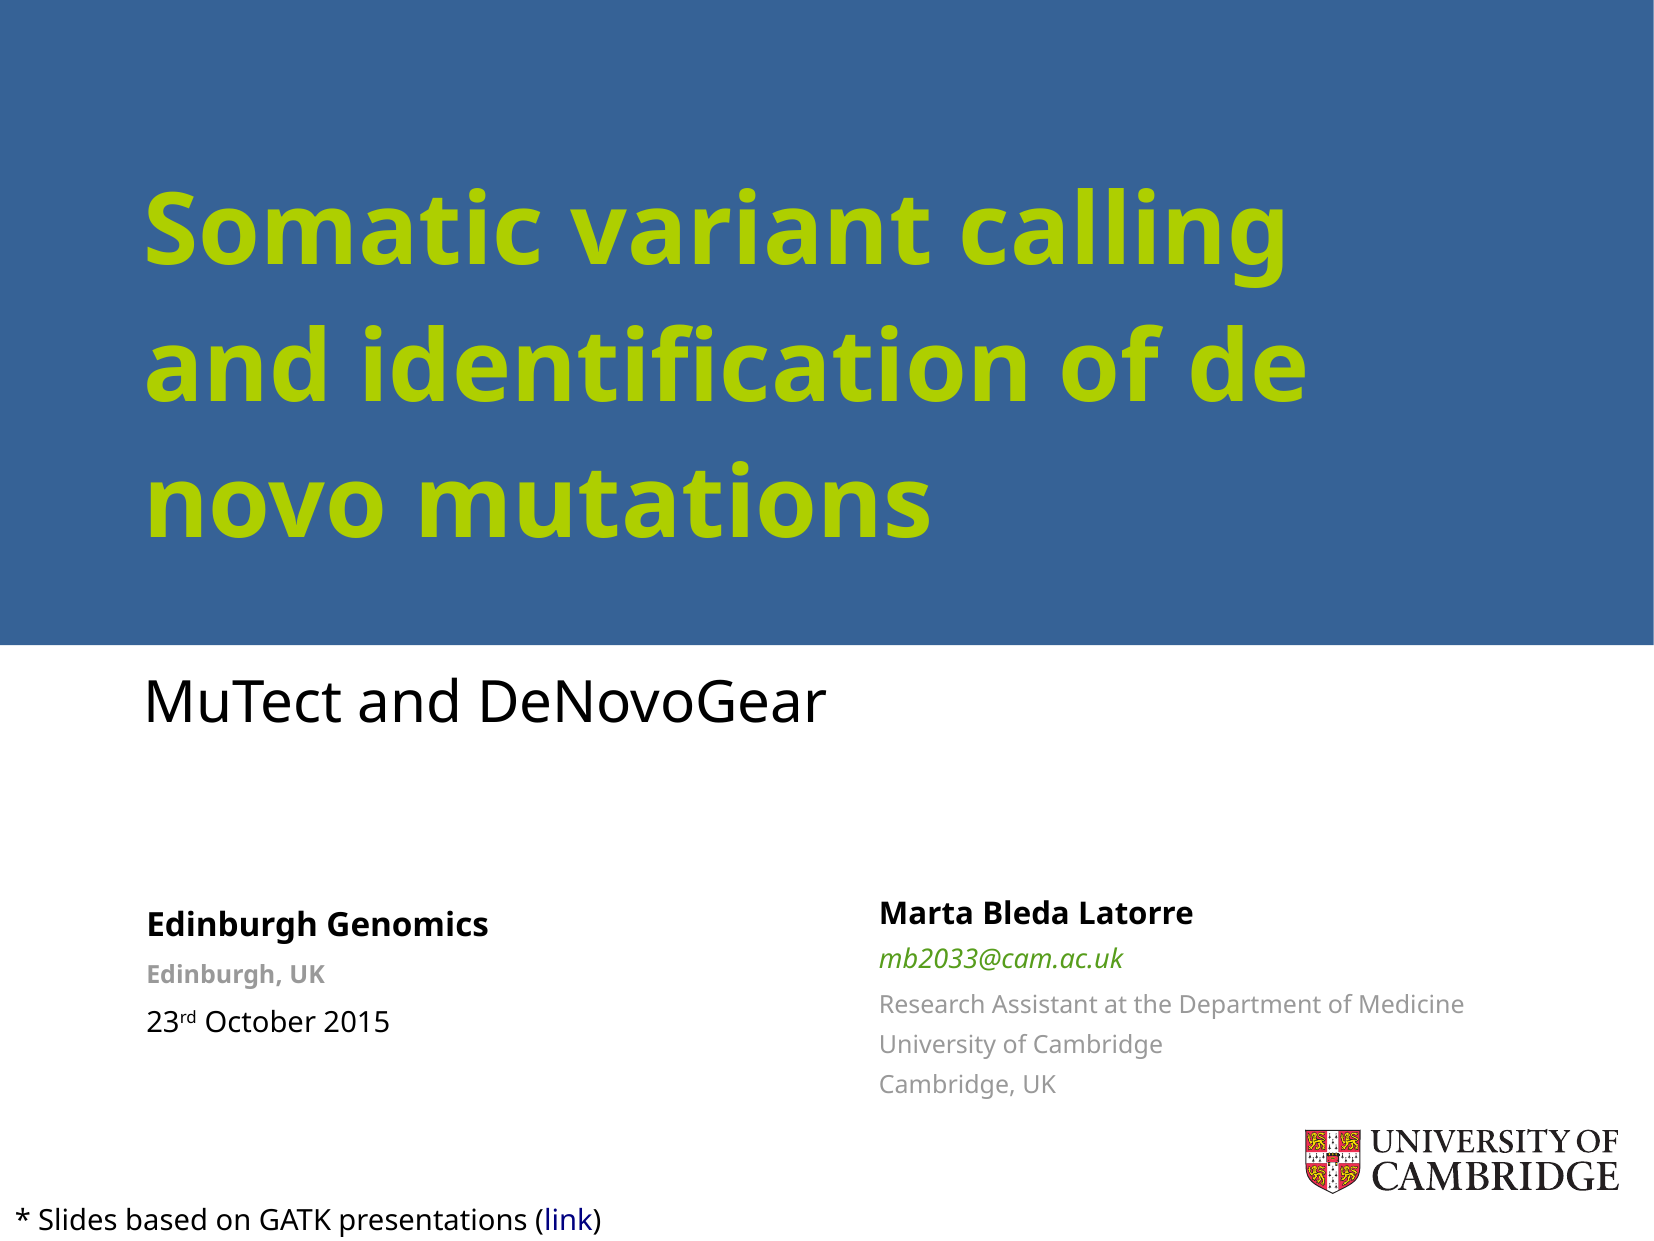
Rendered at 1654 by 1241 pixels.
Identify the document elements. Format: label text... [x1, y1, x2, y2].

picture [1305, 1128, 1619, 1194]
text_box Edinburgh Genomics Edinburgh, UK 23rd October 2015 [131, 893, 737, 1046]
title Somatic variant calling and identification of de novo mutations [143, 190, 1480, 534]
text_box * Slides based on GATK presentations (link) [0, 1192, 910, 1241]
list MuTect and DeNovoGear [143, 659, 1599, 1241]
